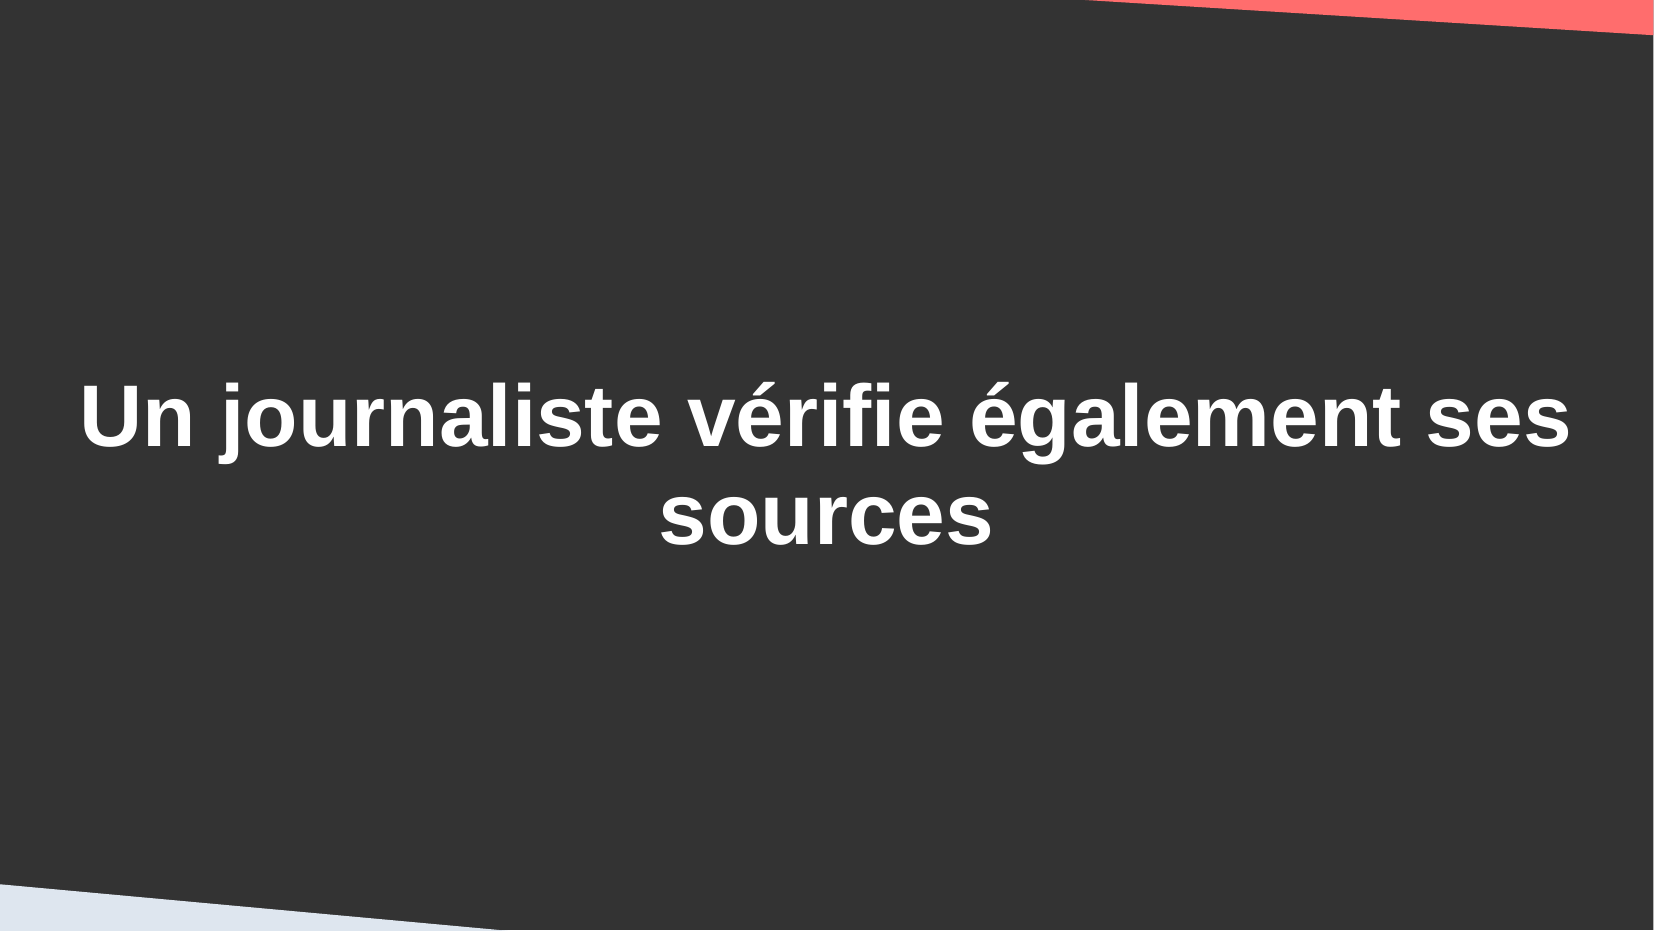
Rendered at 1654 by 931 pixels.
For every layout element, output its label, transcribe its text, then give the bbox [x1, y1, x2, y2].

text_box [0, 884, 511, 931]
title Un journaliste vérifie également ses sources [31, 367, 1622, 563]
text_box [1085, 0, 1654, 36]
